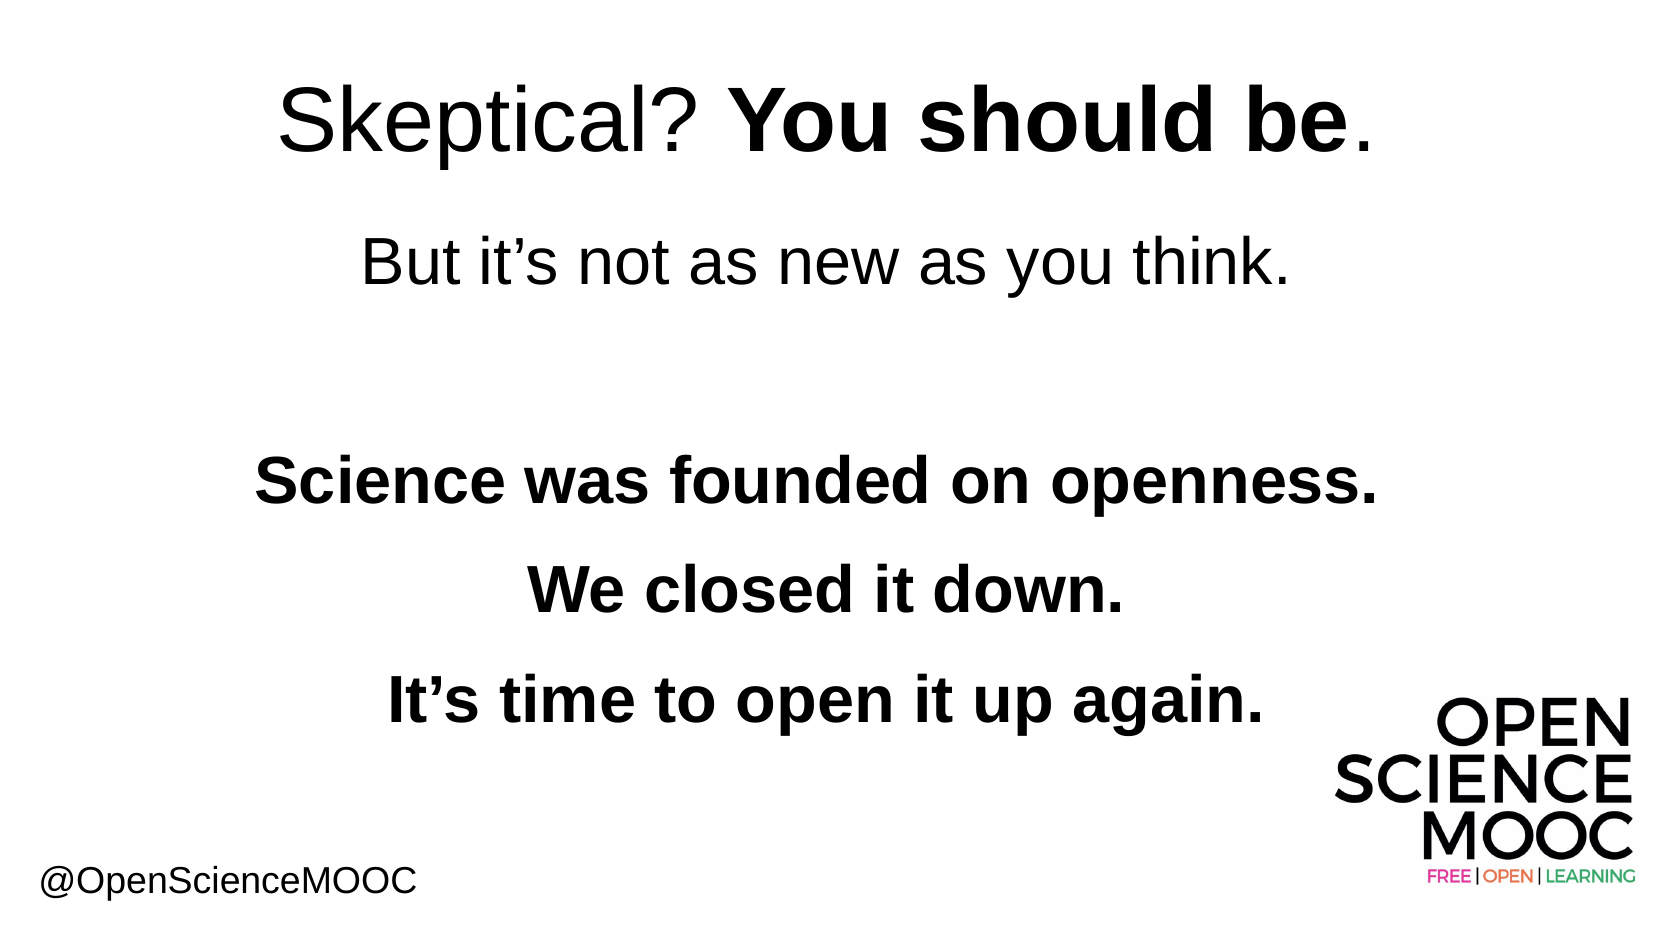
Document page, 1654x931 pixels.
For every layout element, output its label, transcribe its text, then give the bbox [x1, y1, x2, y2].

list But it’s not as new as you think. Science was founded on openness. We closed it down. It’s time to open it up again. [82, 217, 1571, 758]
text_box @OpenScienceMOOC [23, 852, 444, 910]
title Skeptical? You should be. [82, 37, 1571, 193]
picture [1334, 696, 1639, 887]
